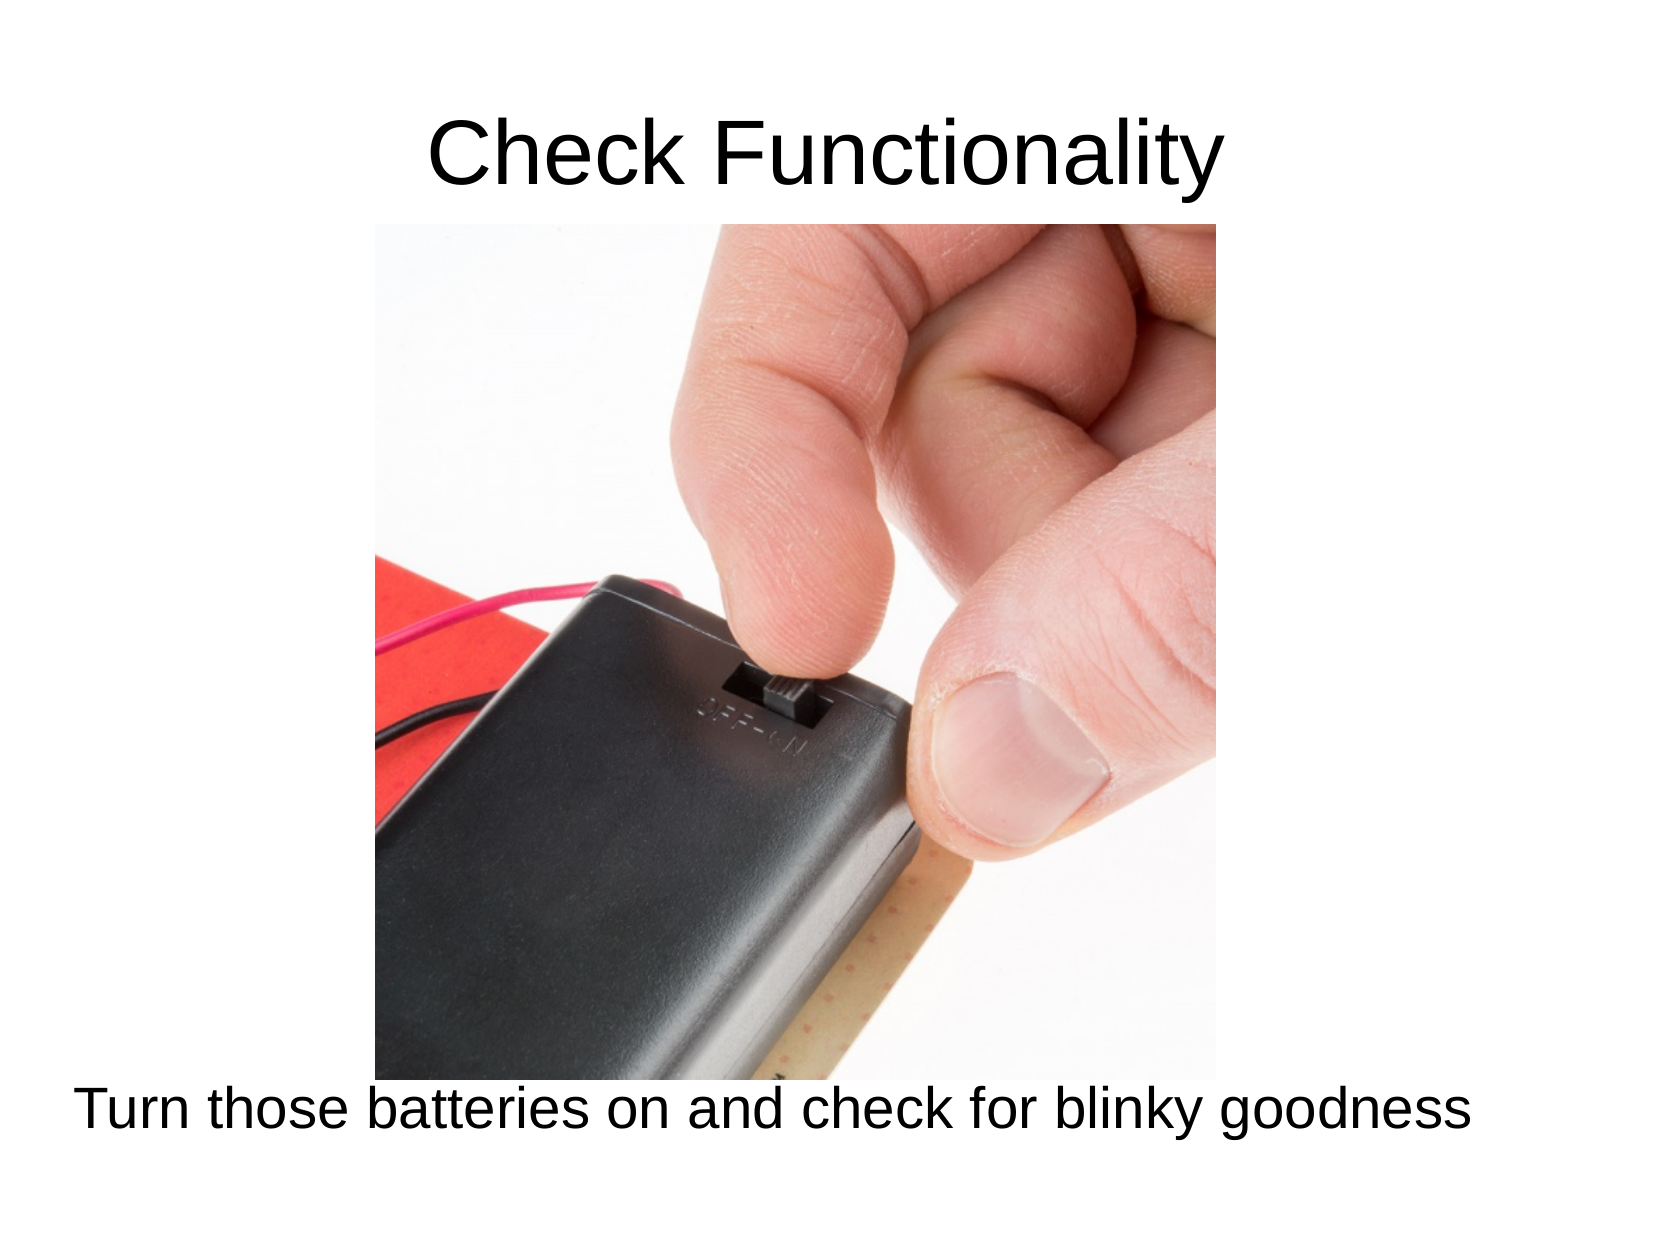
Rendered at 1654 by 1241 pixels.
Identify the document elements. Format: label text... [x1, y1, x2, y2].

title Turn those batteries on and check for blinky goodness [30, 1005, 1519, 1213]
title Check Functionality [82, 49, 1571, 257]
picture [375, 224, 1216, 1005]
